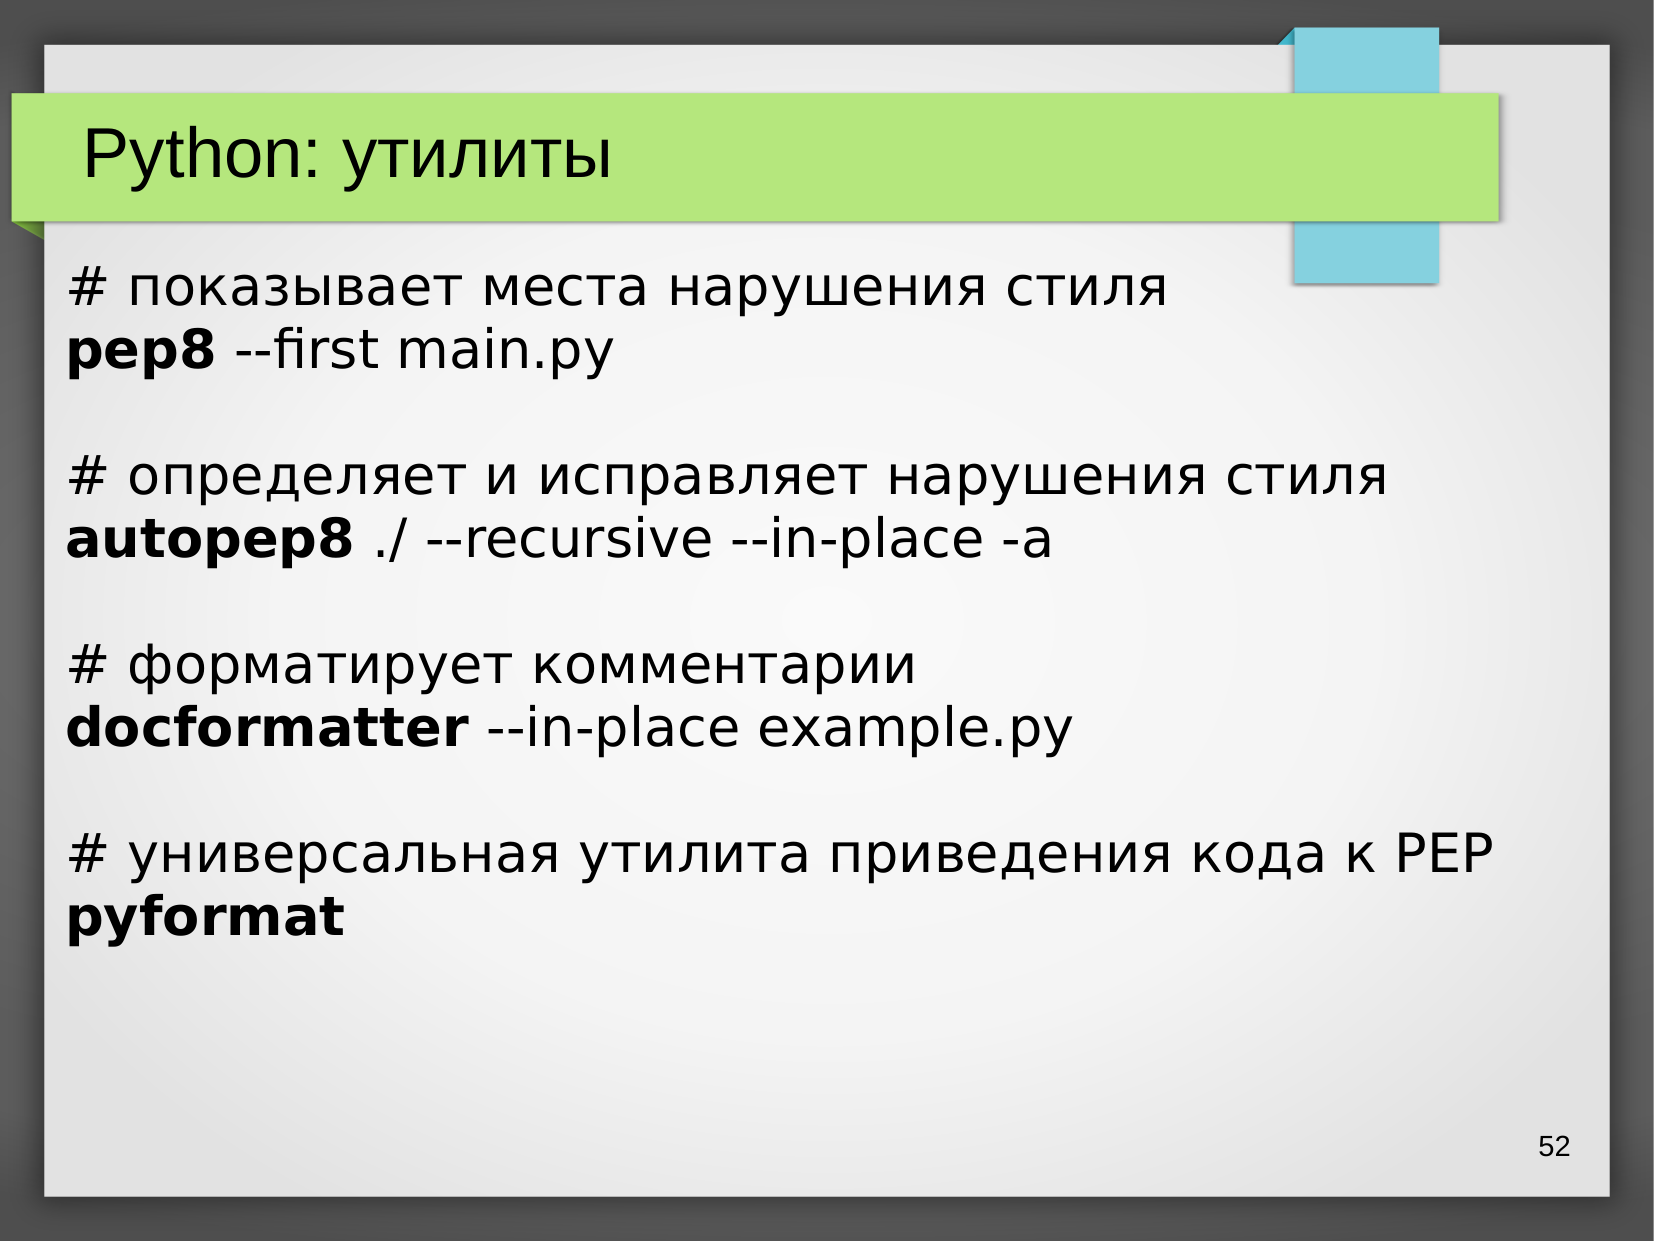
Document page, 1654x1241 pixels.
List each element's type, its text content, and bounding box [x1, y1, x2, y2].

title Python: утилиты [82, 49, 1571, 248]
picture [0, 0, 1654, 1241]
text_box # показывает места нарушения стиля pep8 --first main.py # определяет и исправляет нарушения стиля autopep8 ./ --recursive --in-place -a # форматирует комментарии docformatter --in-place example.py # универсальная утилита приведения кода к PEP pyformat [50, 248, 1571, 1182]
